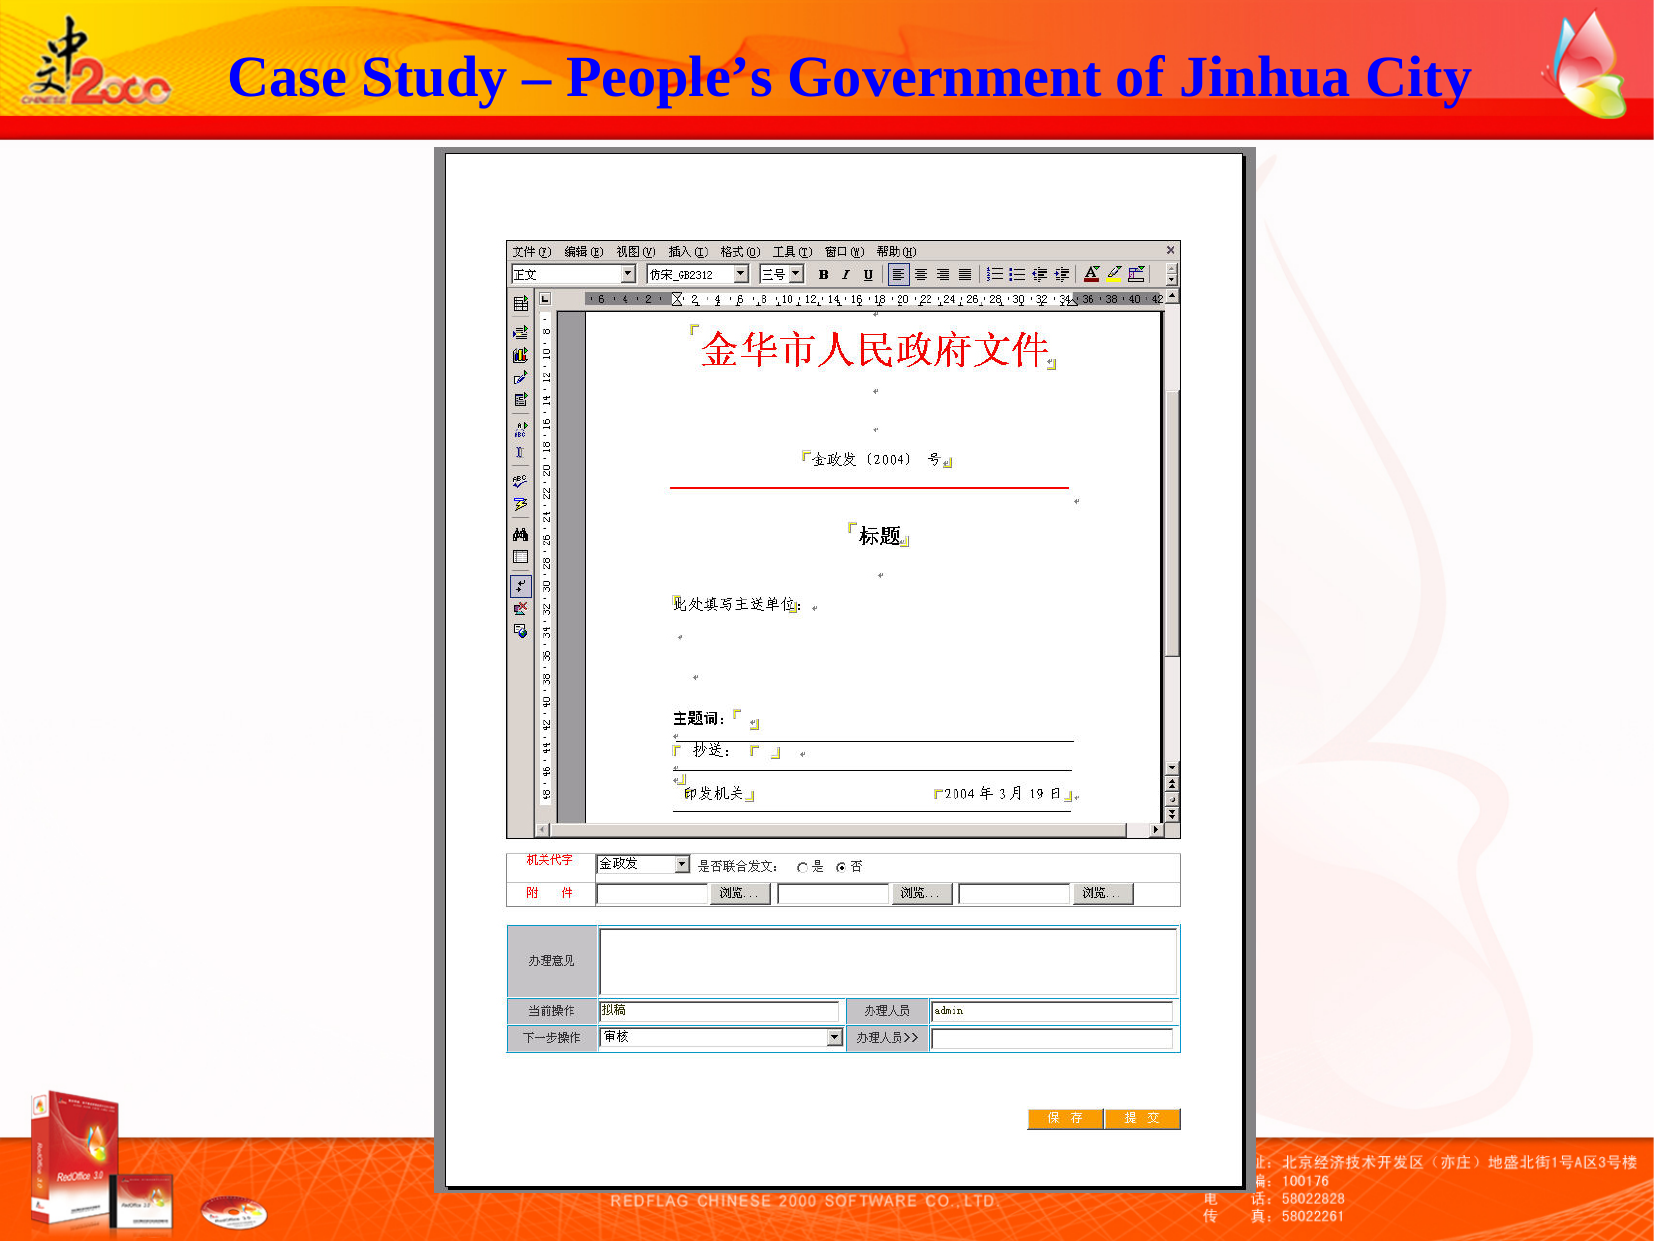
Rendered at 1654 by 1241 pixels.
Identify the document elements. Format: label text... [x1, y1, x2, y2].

text_box Case Study – People’s Government of Jinhua City [200, 50, 1501, 109]
picture [0, 0, 1654, 1241]
